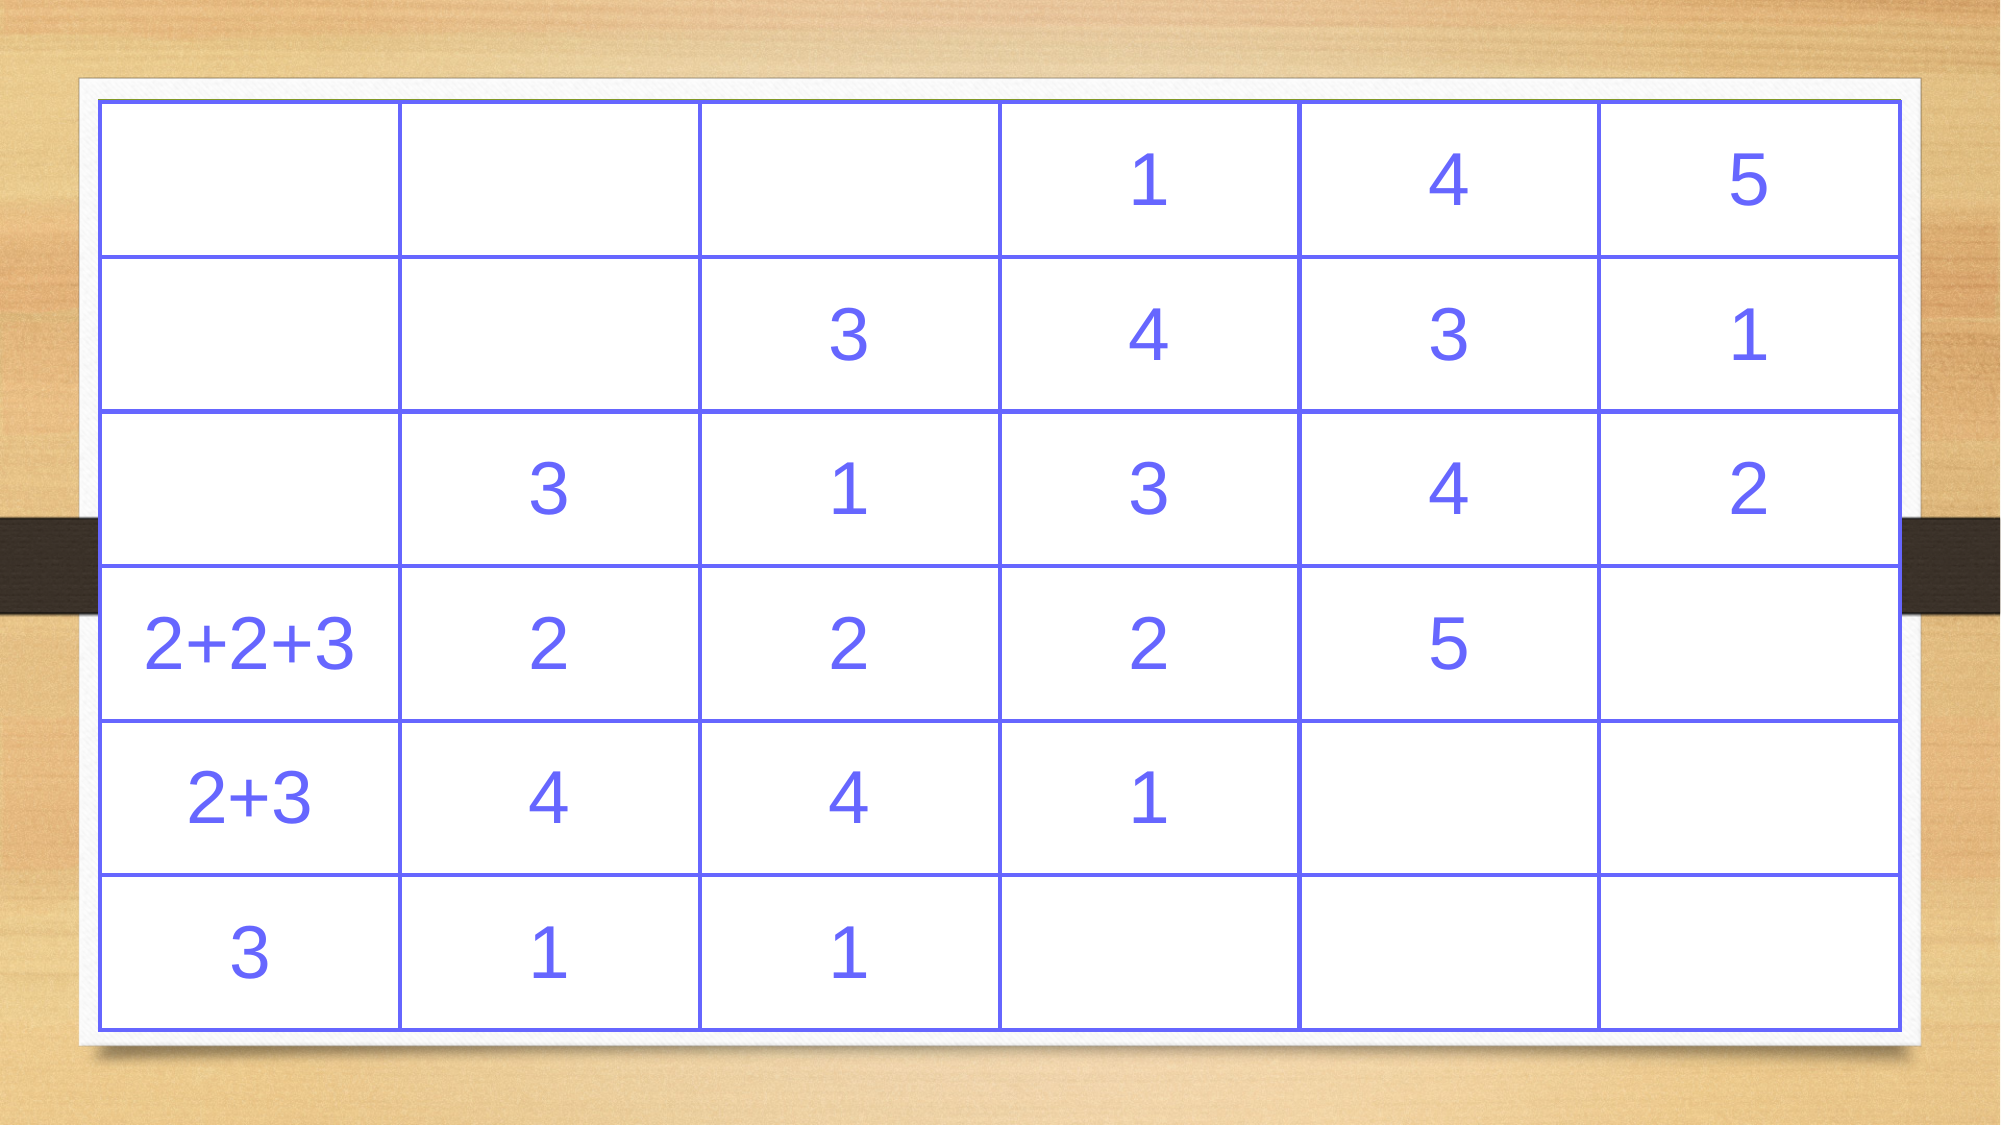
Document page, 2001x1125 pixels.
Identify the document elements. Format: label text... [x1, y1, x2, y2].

table_cell [1601, 877, 1898, 1028]
table_cell 2+2+3 [102, 568, 398, 719]
table_header [702, 104, 998, 255]
table_header 4 [1302, 104, 1597, 255]
table_cell 3 [402, 414, 698, 564]
table_cell 2 [402, 568, 698, 719]
table_header [102, 104, 398, 255]
table_cell [102, 414, 398, 564]
table_header 5 [1601, 104, 1898, 255]
table_cell [1002, 877, 1297, 1028]
table_cell 3 [1002, 414, 1297, 564]
table_cell 1 [1601, 259, 1898, 409]
picture [0, 0, 2001, 1125]
table_cell [1601, 568, 1898, 719]
table_cell [1302, 723, 1597, 873]
table_cell 1 [702, 414, 998, 564]
table_cell [1601, 723, 1898, 873]
table_cell 4 [1302, 414, 1597, 564]
table_cell [402, 259, 698, 409]
table_cell 4 [402, 723, 698, 873]
table_cell 2 [702, 568, 998, 719]
table_cell 5 [1302, 568, 1597, 719]
table_cell 4 [1002, 259, 1297, 409]
table_cell 4 [702, 723, 998, 873]
table_cell 2 [1002, 568, 1297, 719]
table_cell 2+3 [102, 723, 398, 873]
table_cell 2 [1601, 414, 1898, 564]
table_cell 3 [702, 259, 998, 409]
table_header [402, 104, 698, 255]
table_cell [102, 259, 398, 409]
table_cell 3 [1302, 259, 1597, 409]
table_cell 1 [402, 877, 698, 1028]
table_cell 1 [1002, 723, 1297, 873]
table_cell [1302, 877, 1597, 1028]
table_cell 1 [702, 877, 998, 1028]
table_header 1 [1002, 104, 1297, 255]
table_cell 3 [102, 877, 398, 1028]
